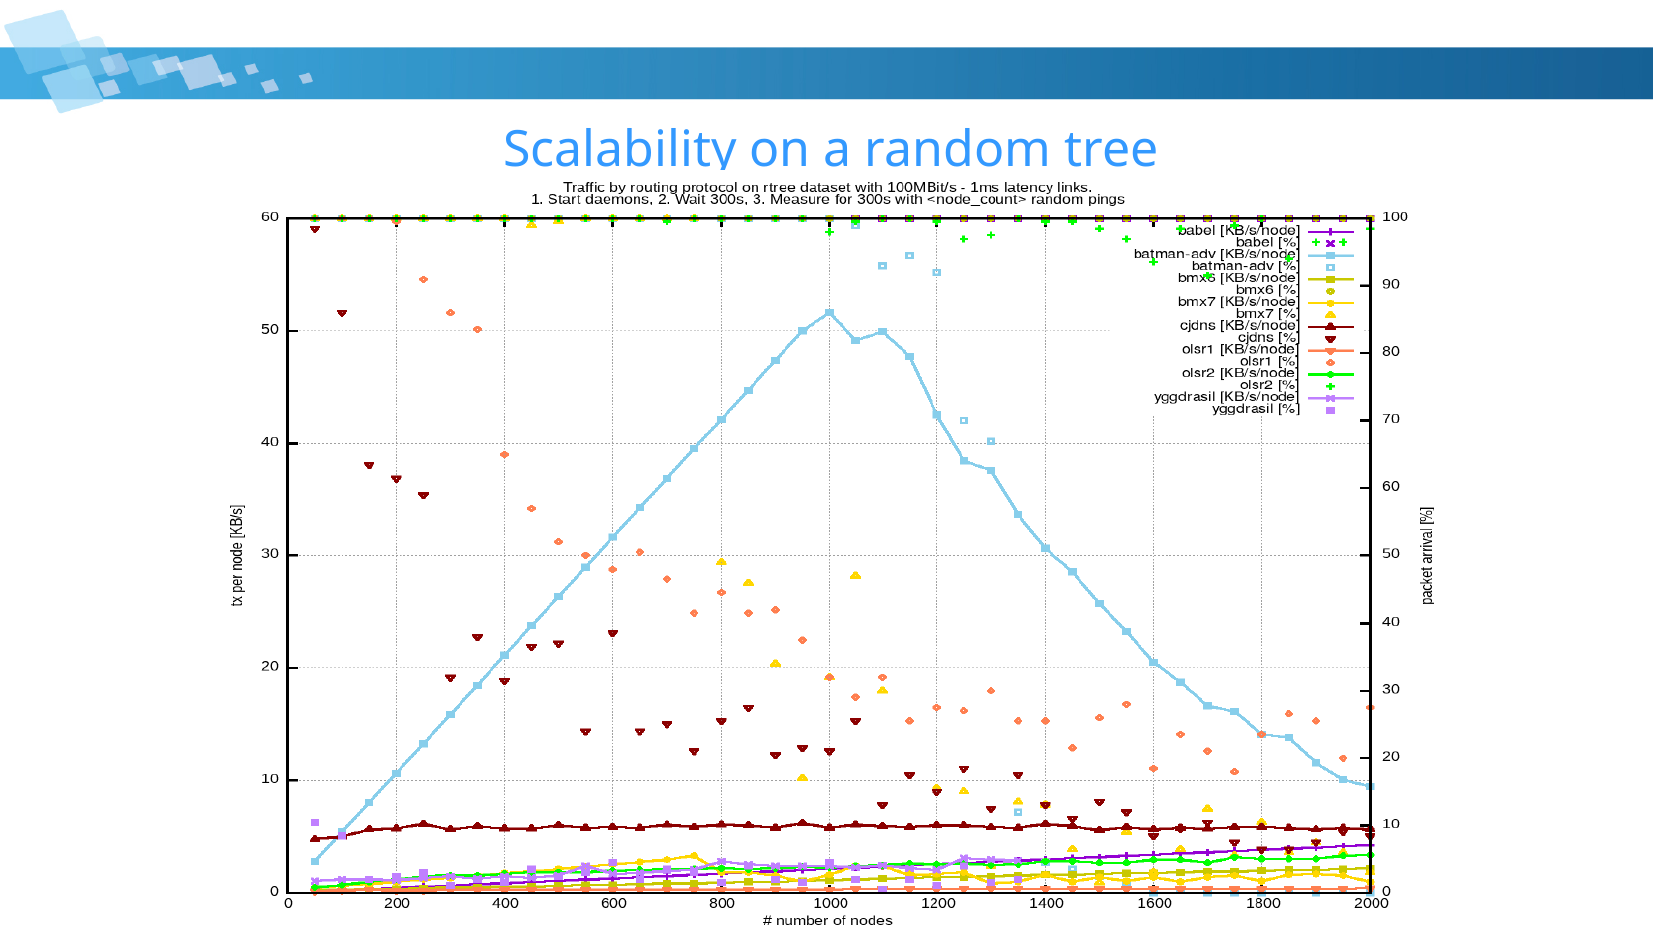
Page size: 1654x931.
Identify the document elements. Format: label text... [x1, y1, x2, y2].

picture [0, 0, 1653, 931]
title Scalability on a random tree [86, 69, 1576, 226]
